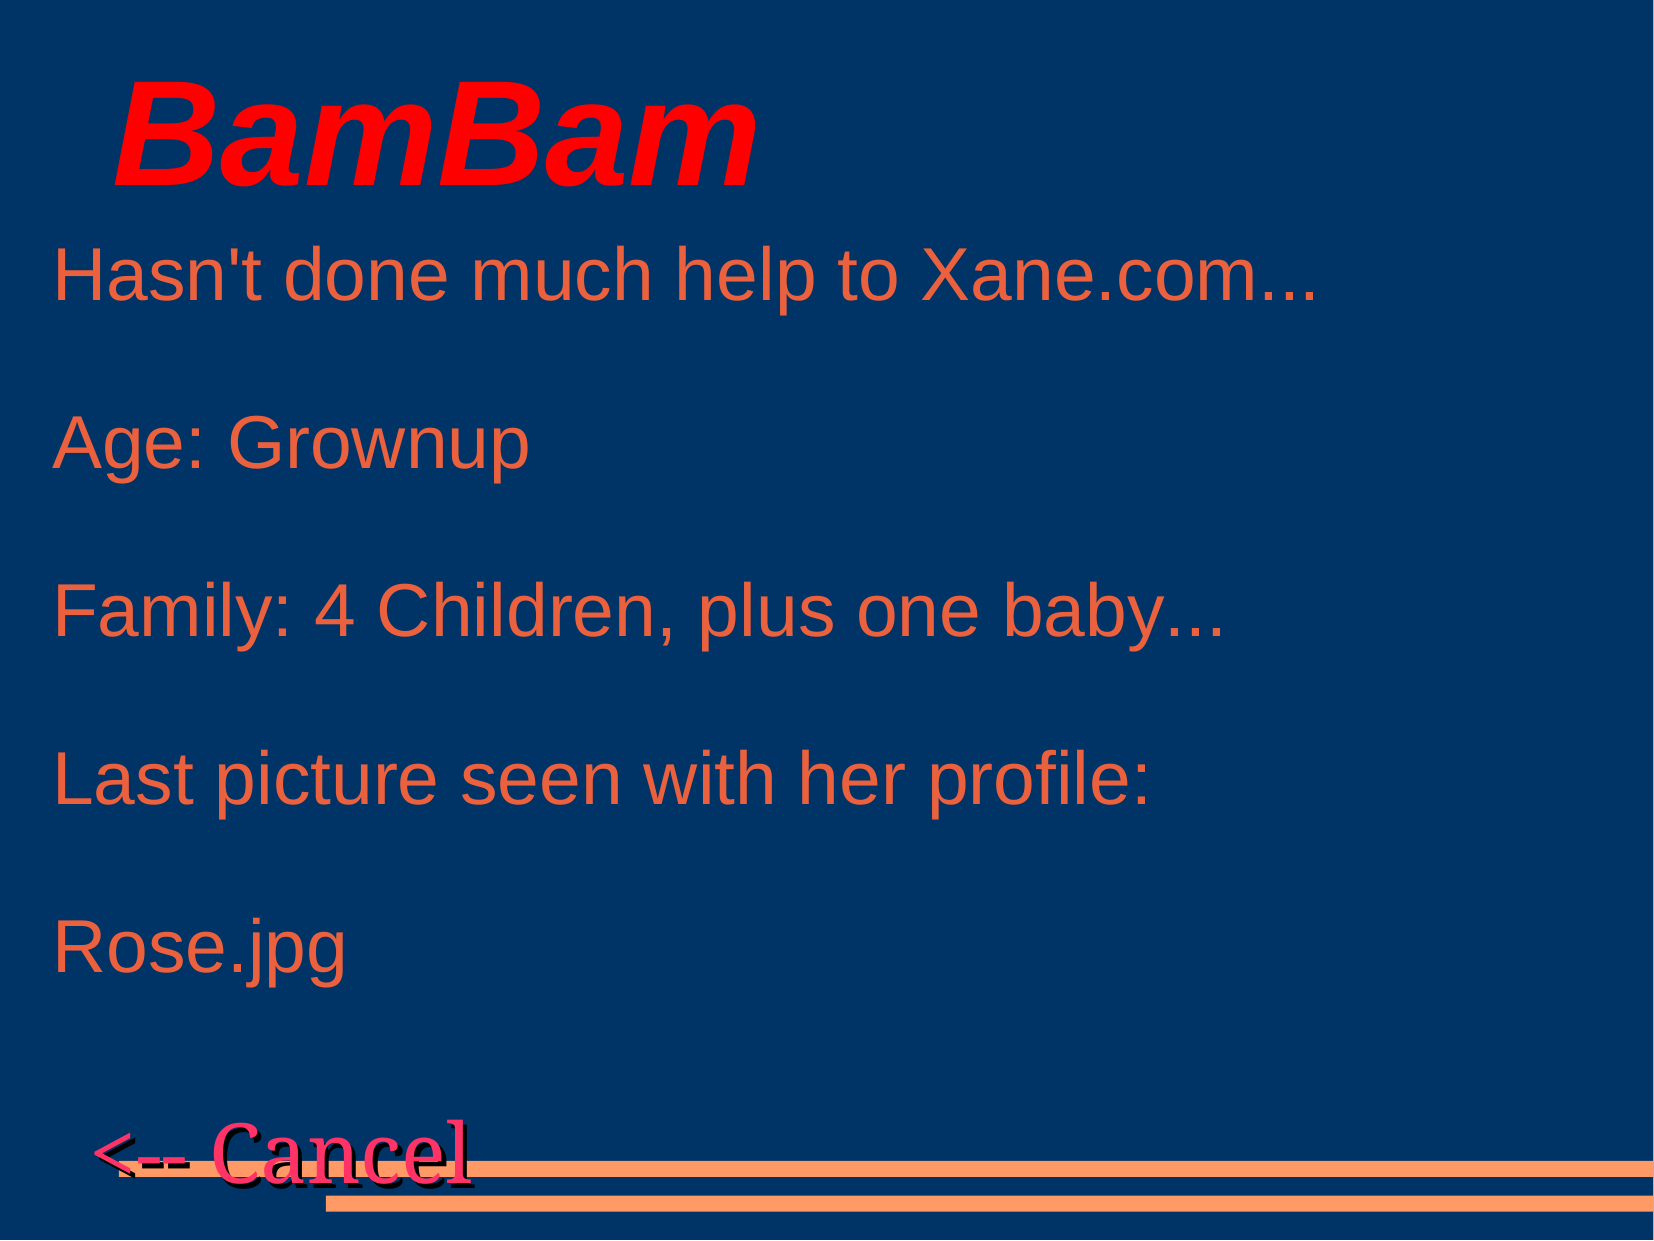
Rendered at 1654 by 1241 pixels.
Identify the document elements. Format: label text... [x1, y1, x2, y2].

title BamBam [112, 37, 1525, 225]
text_box Hasn't done much help to Xane.com... Age: Grownup Family: 4 Children, plus one baby... Last picture seen with her profile: Rose.jpg [37, 225, 1613, 996]
text_box [0, 1012, 676, 1201]
text_box <-- Cancel [75, 1087, 526, 1197]
